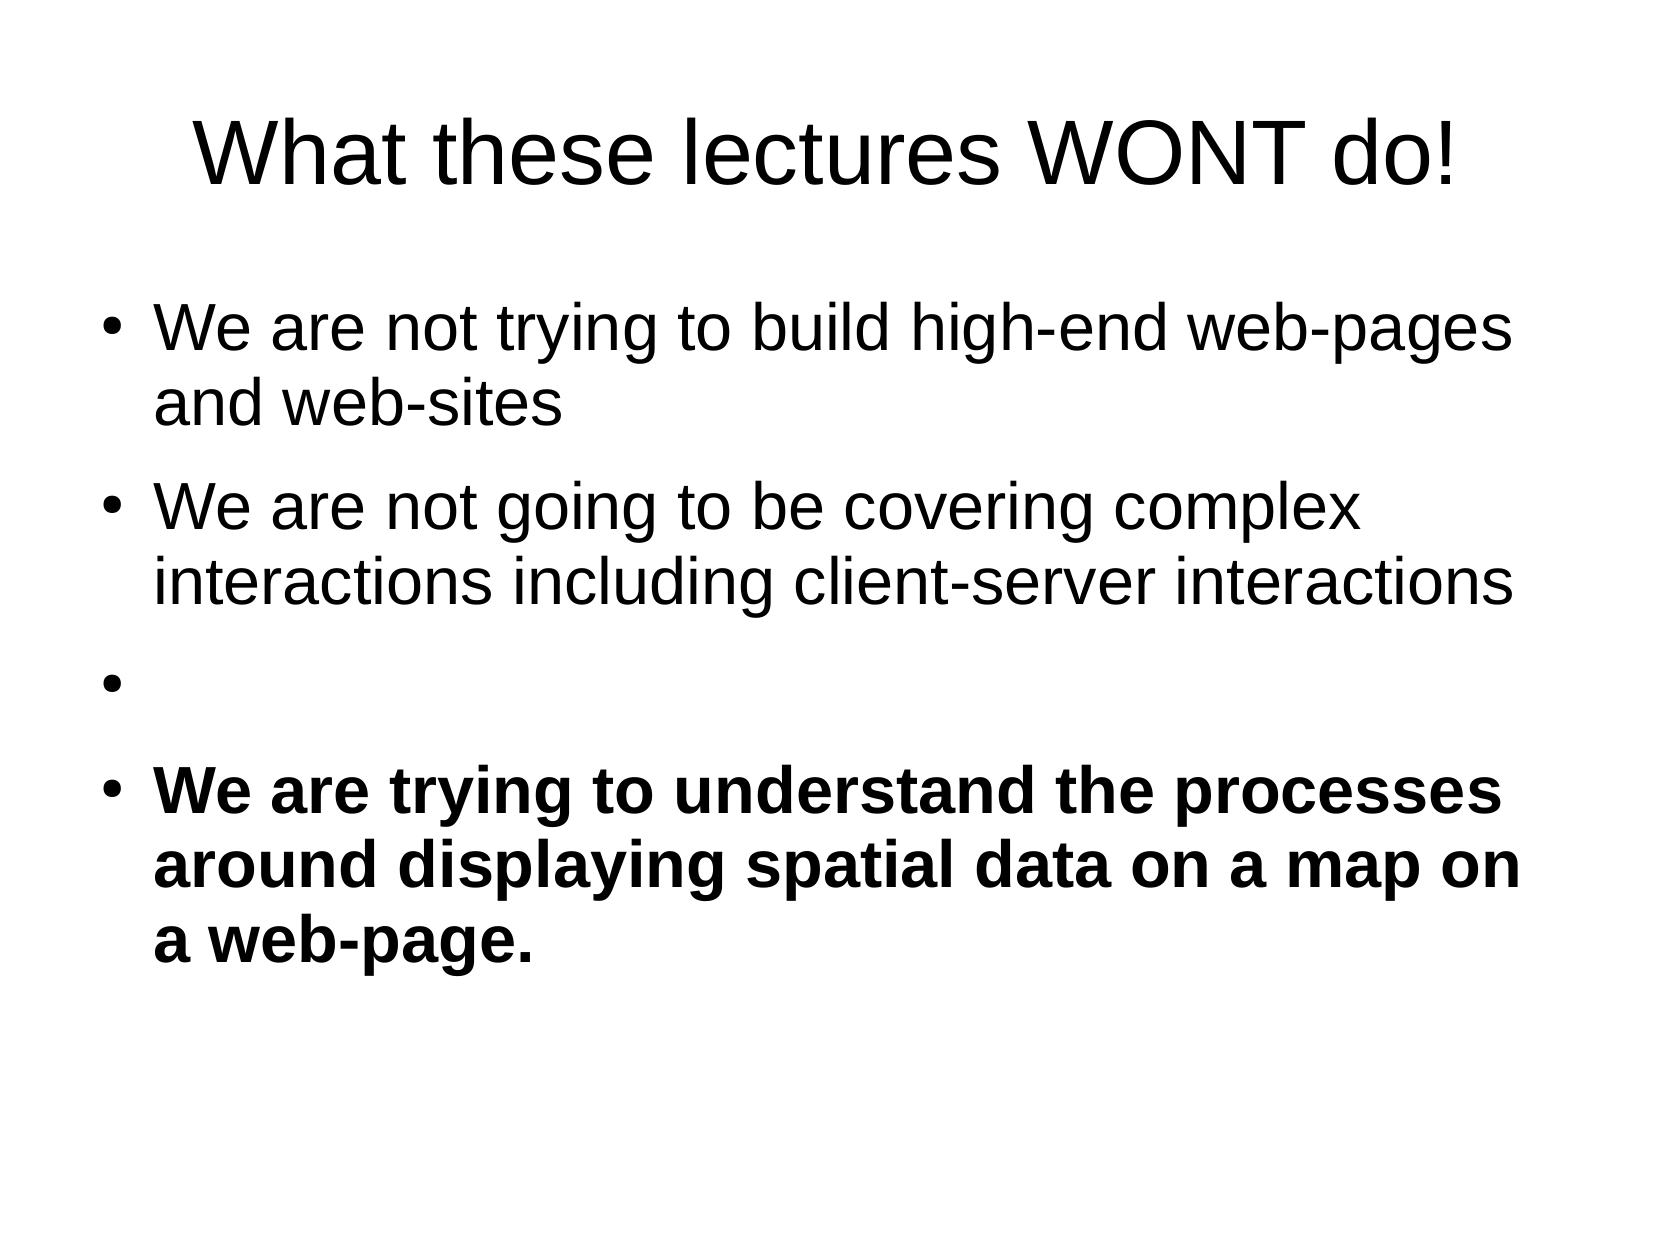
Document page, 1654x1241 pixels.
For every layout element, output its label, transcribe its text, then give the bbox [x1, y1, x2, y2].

list We are not trying to build high-end web-pages and web-sites We are not going to be covering complex interactions including client-server interactions We are trying to understand the processes around displaying spatial data on a map on a web-page. [82, 290, 1571, 1010]
title What these lectures WONT do! [82, 49, 1571, 257]
